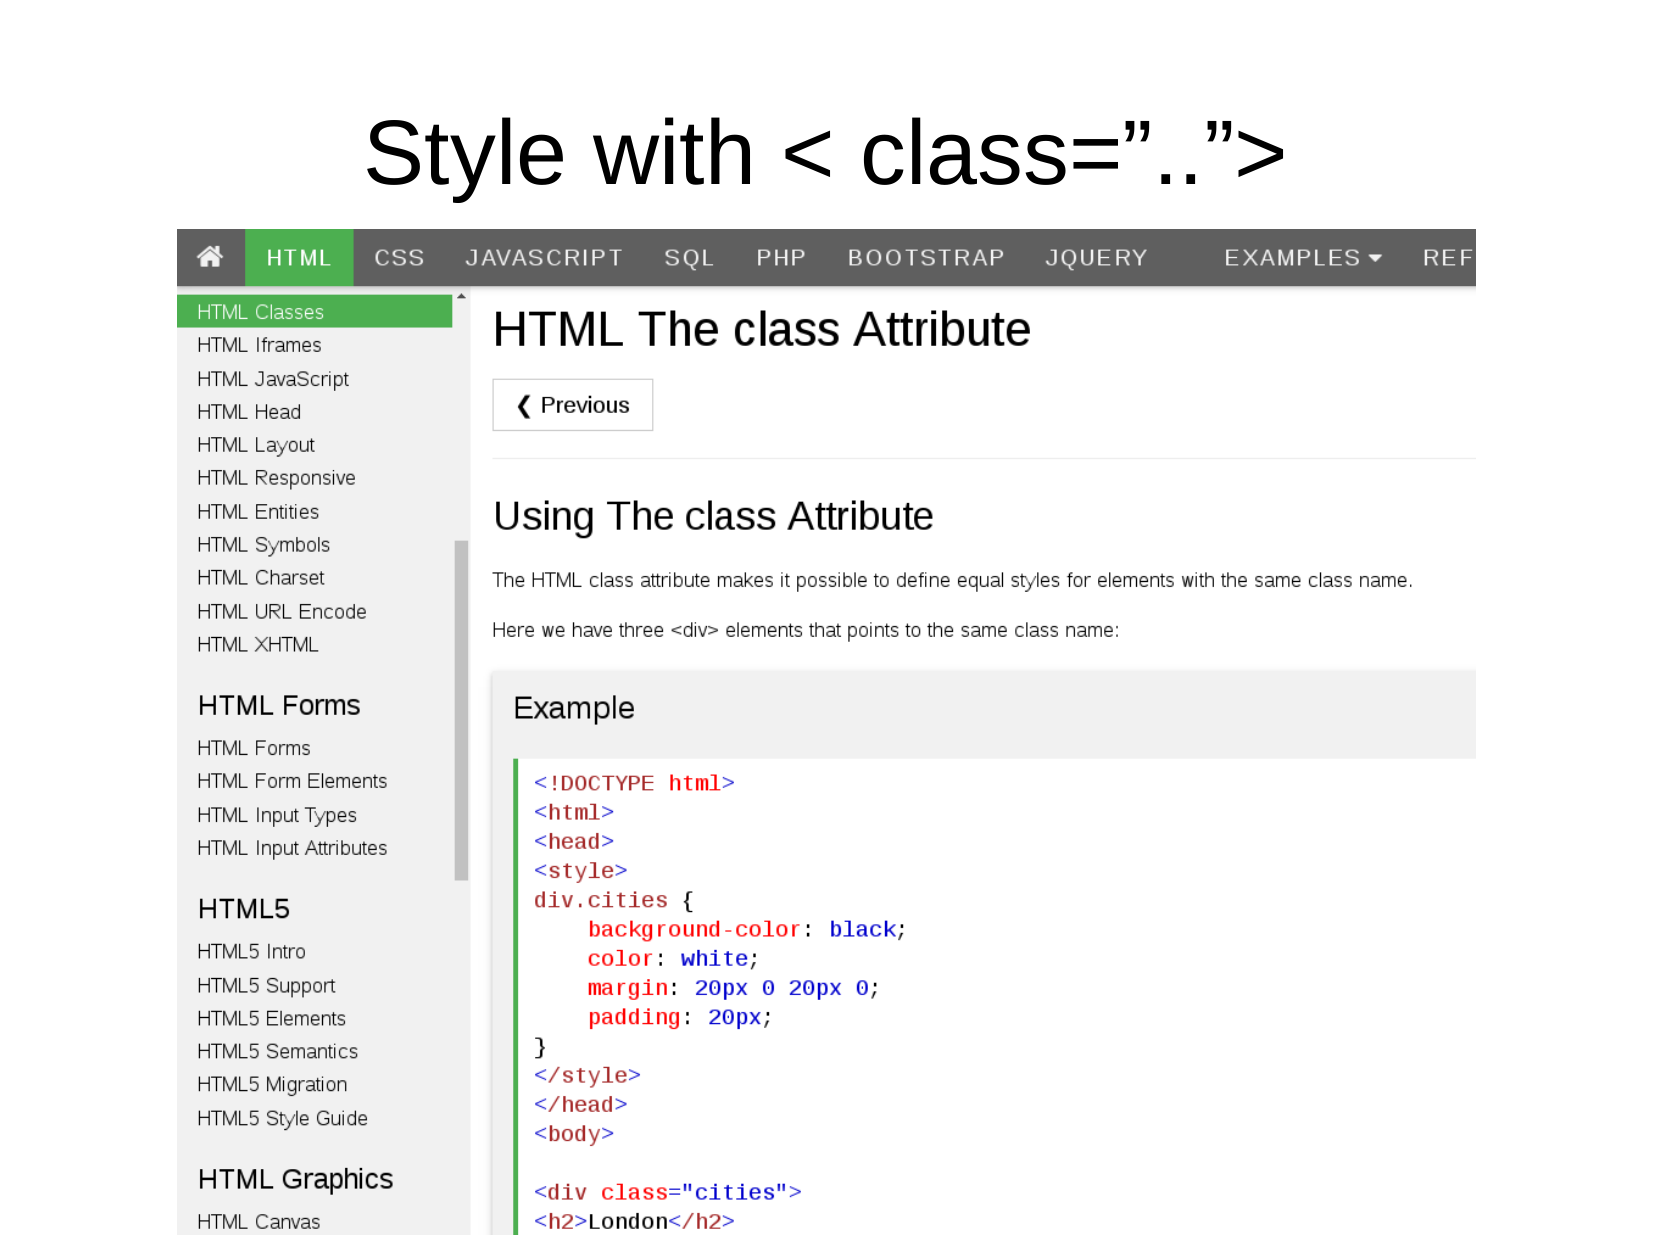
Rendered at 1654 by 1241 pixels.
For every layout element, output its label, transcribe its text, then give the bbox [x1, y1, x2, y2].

title Style with < class=”..”> [82, 49, 1571, 257]
picture [177, 229, 1476, 1235]
